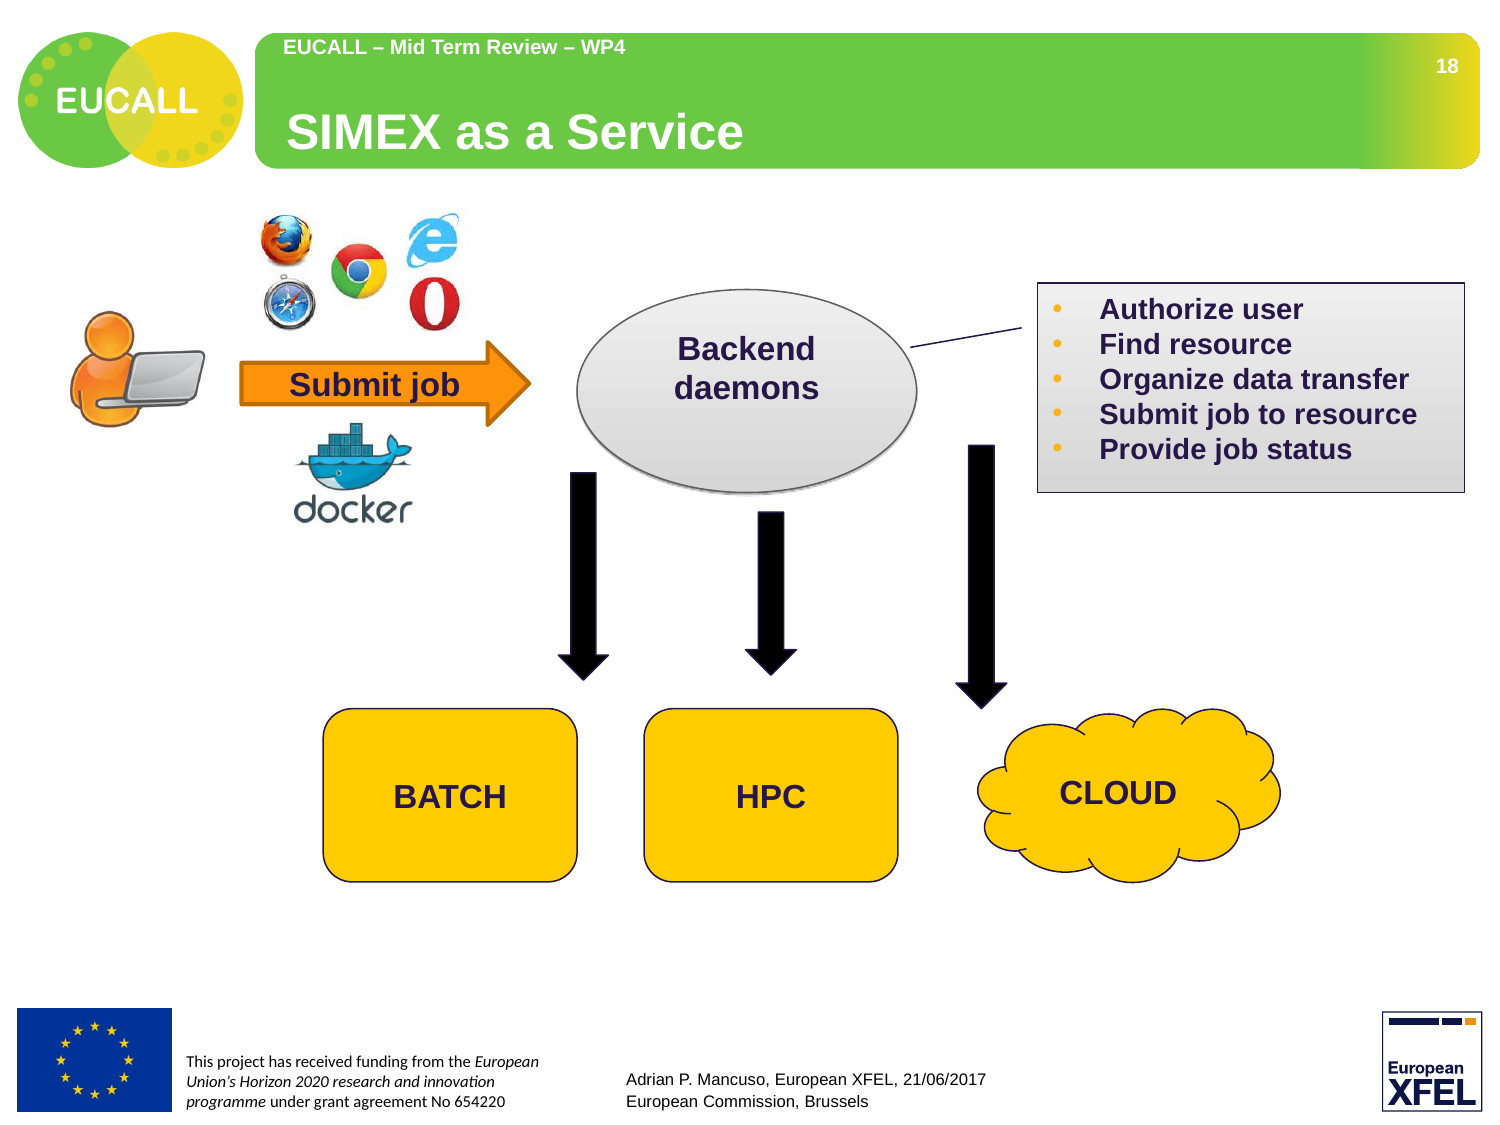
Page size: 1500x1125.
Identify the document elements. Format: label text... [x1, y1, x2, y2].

picture [243, 208, 479, 340]
text_box Backend daemons [577, 289, 917, 493]
picture [17, 1008, 172, 1112]
text_box HPC [644, 708, 898, 882]
picture [272, 405, 433, 545]
text_box [745, 512, 797, 676]
picture [47, 293, 221, 445]
text_box [558, 472, 609, 681]
picture [18, 32, 243, 168]
text_box Authorize user Find resource Organize data transfer Submit job to resource Provide job status [1037, 283, 1465, 493]
text_box Submit job [241, 342, 530, 425]
text_box [955, 445, 1007, 709]
text_box BATCH [323, 708, 578, 882]
text_box CLOUD [977, 709, 1281, 883]
title SIMEX as a Service [274, 42, 1469, 160]
